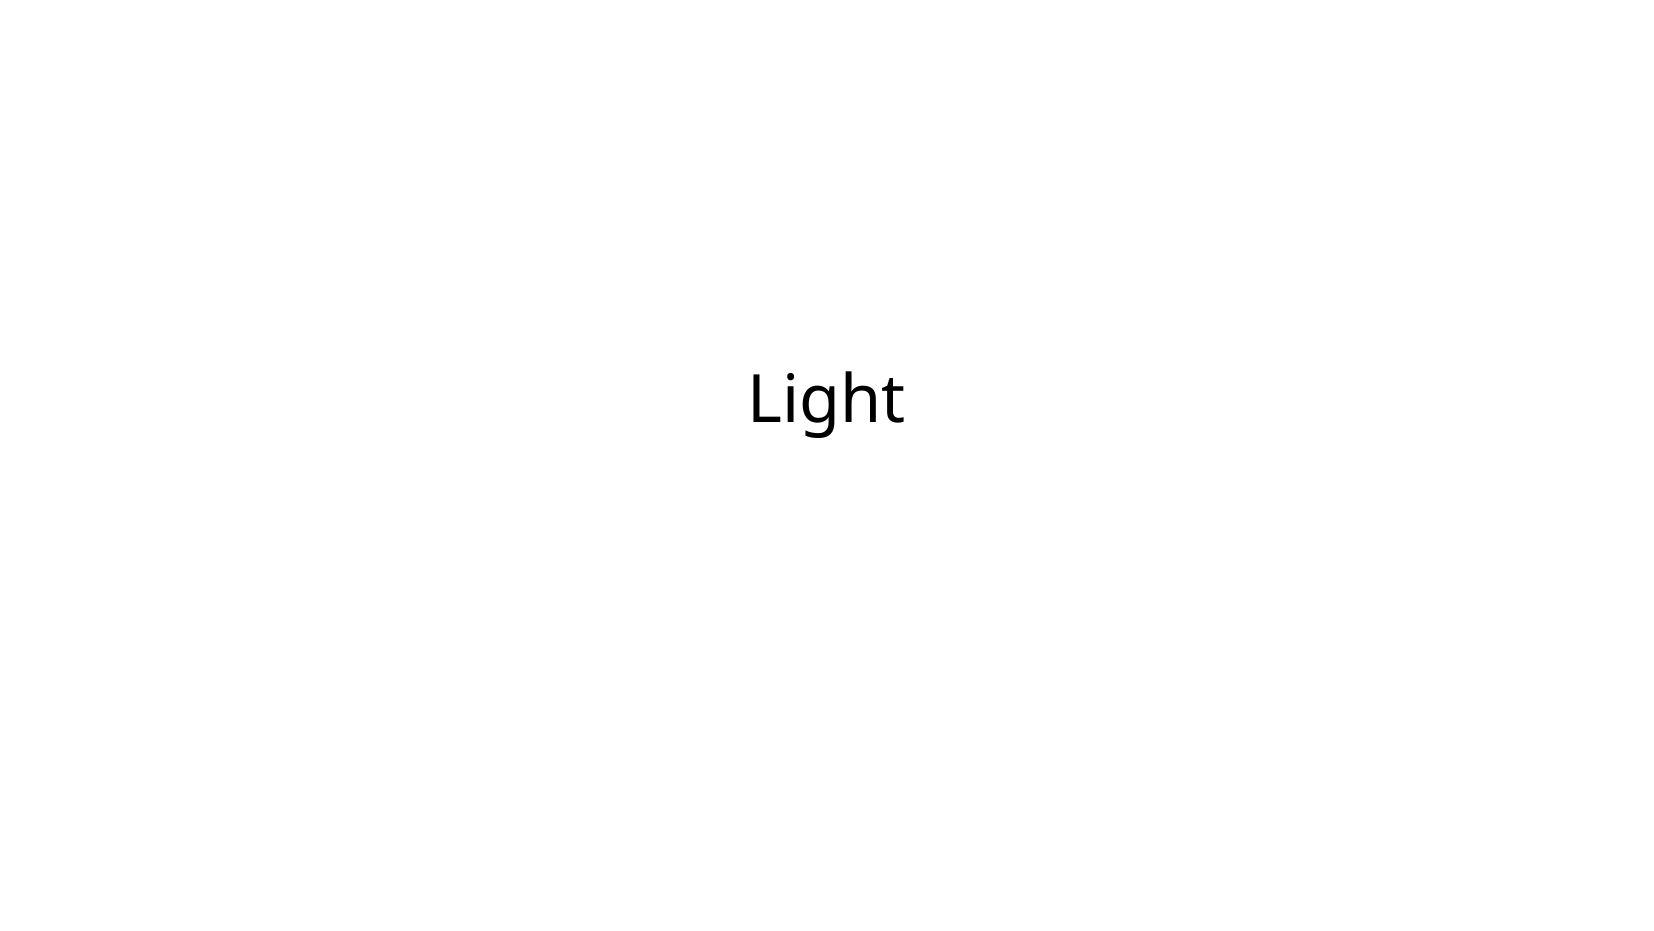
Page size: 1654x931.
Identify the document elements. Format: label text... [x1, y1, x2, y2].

subtitle Light [82, 37, 1571, 757]
